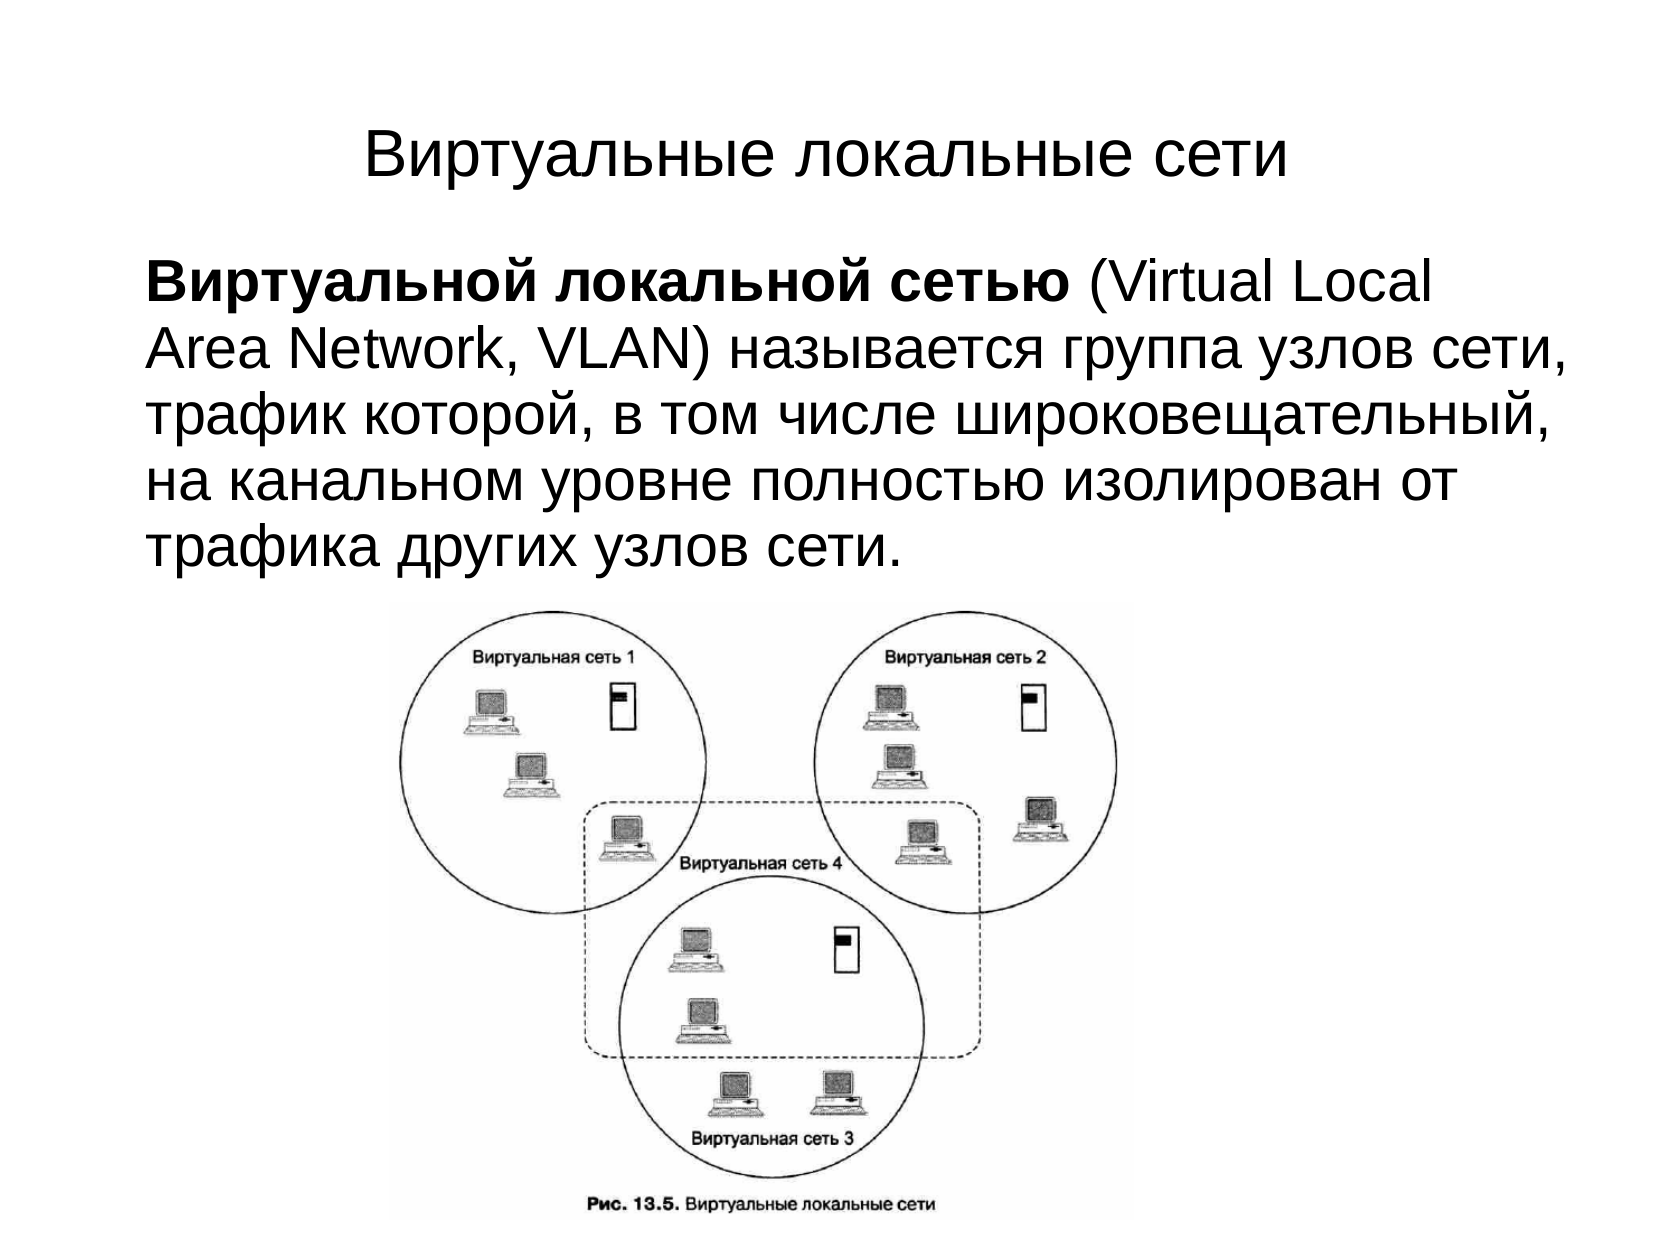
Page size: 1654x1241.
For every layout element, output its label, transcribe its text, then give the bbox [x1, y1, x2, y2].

picture [389, 602, 1134, 1220]
title Виртуальные локальные сети [82, 49, 1571, 248]
list Виртуальной локальной сетью (Virtual Local Area Network, VLAN) называется группа узлов сети, трафик которой, в том числе широковещательный, на канальном уровне полностью изолирован от трафика других узлов сети. [82, 248, 1571, 591]
